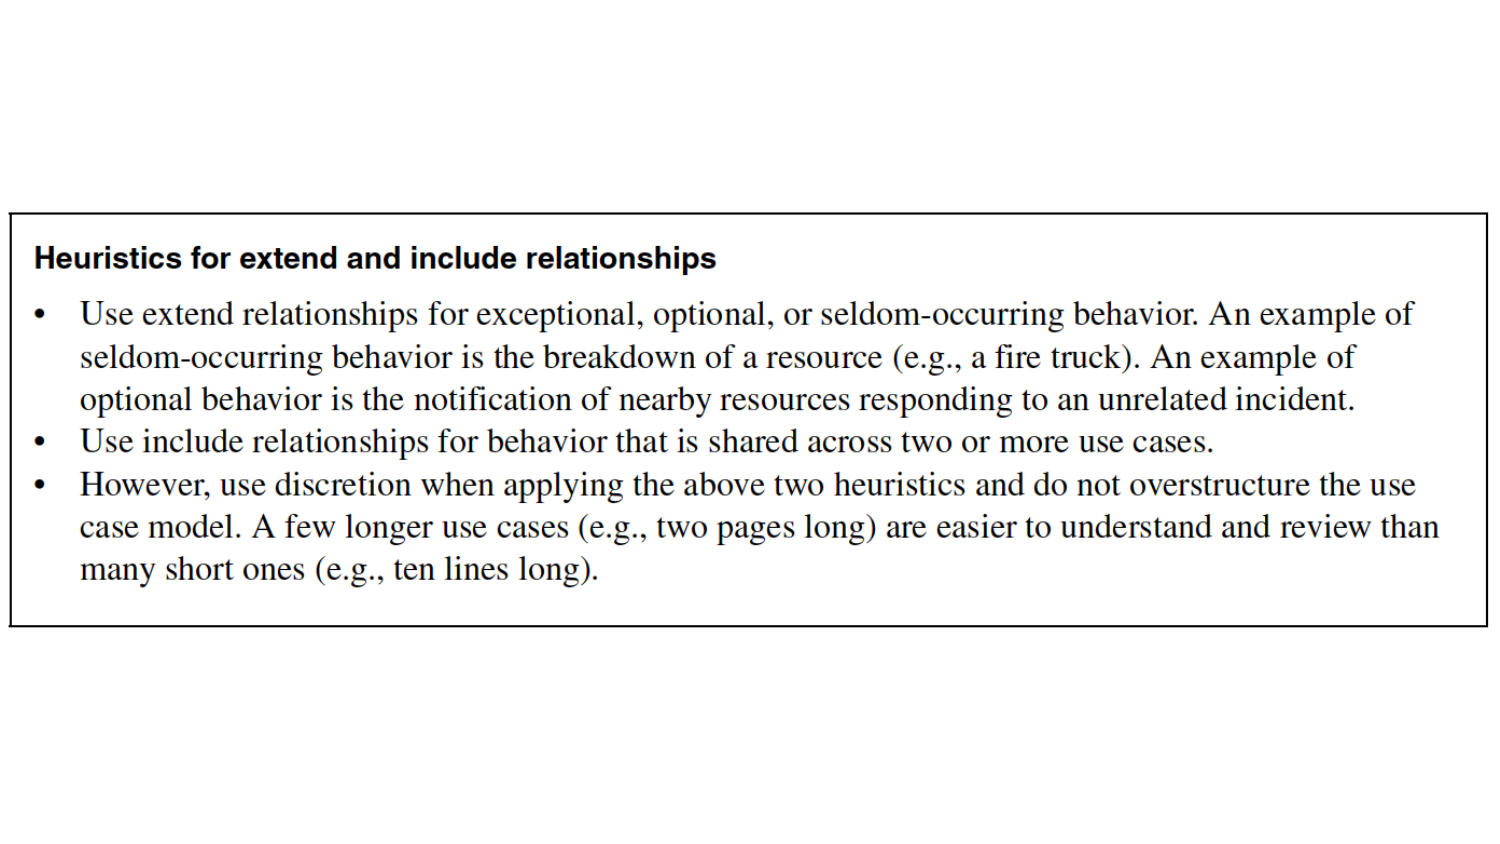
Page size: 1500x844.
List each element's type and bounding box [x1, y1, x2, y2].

picture [0, 206, 1500, 636]
